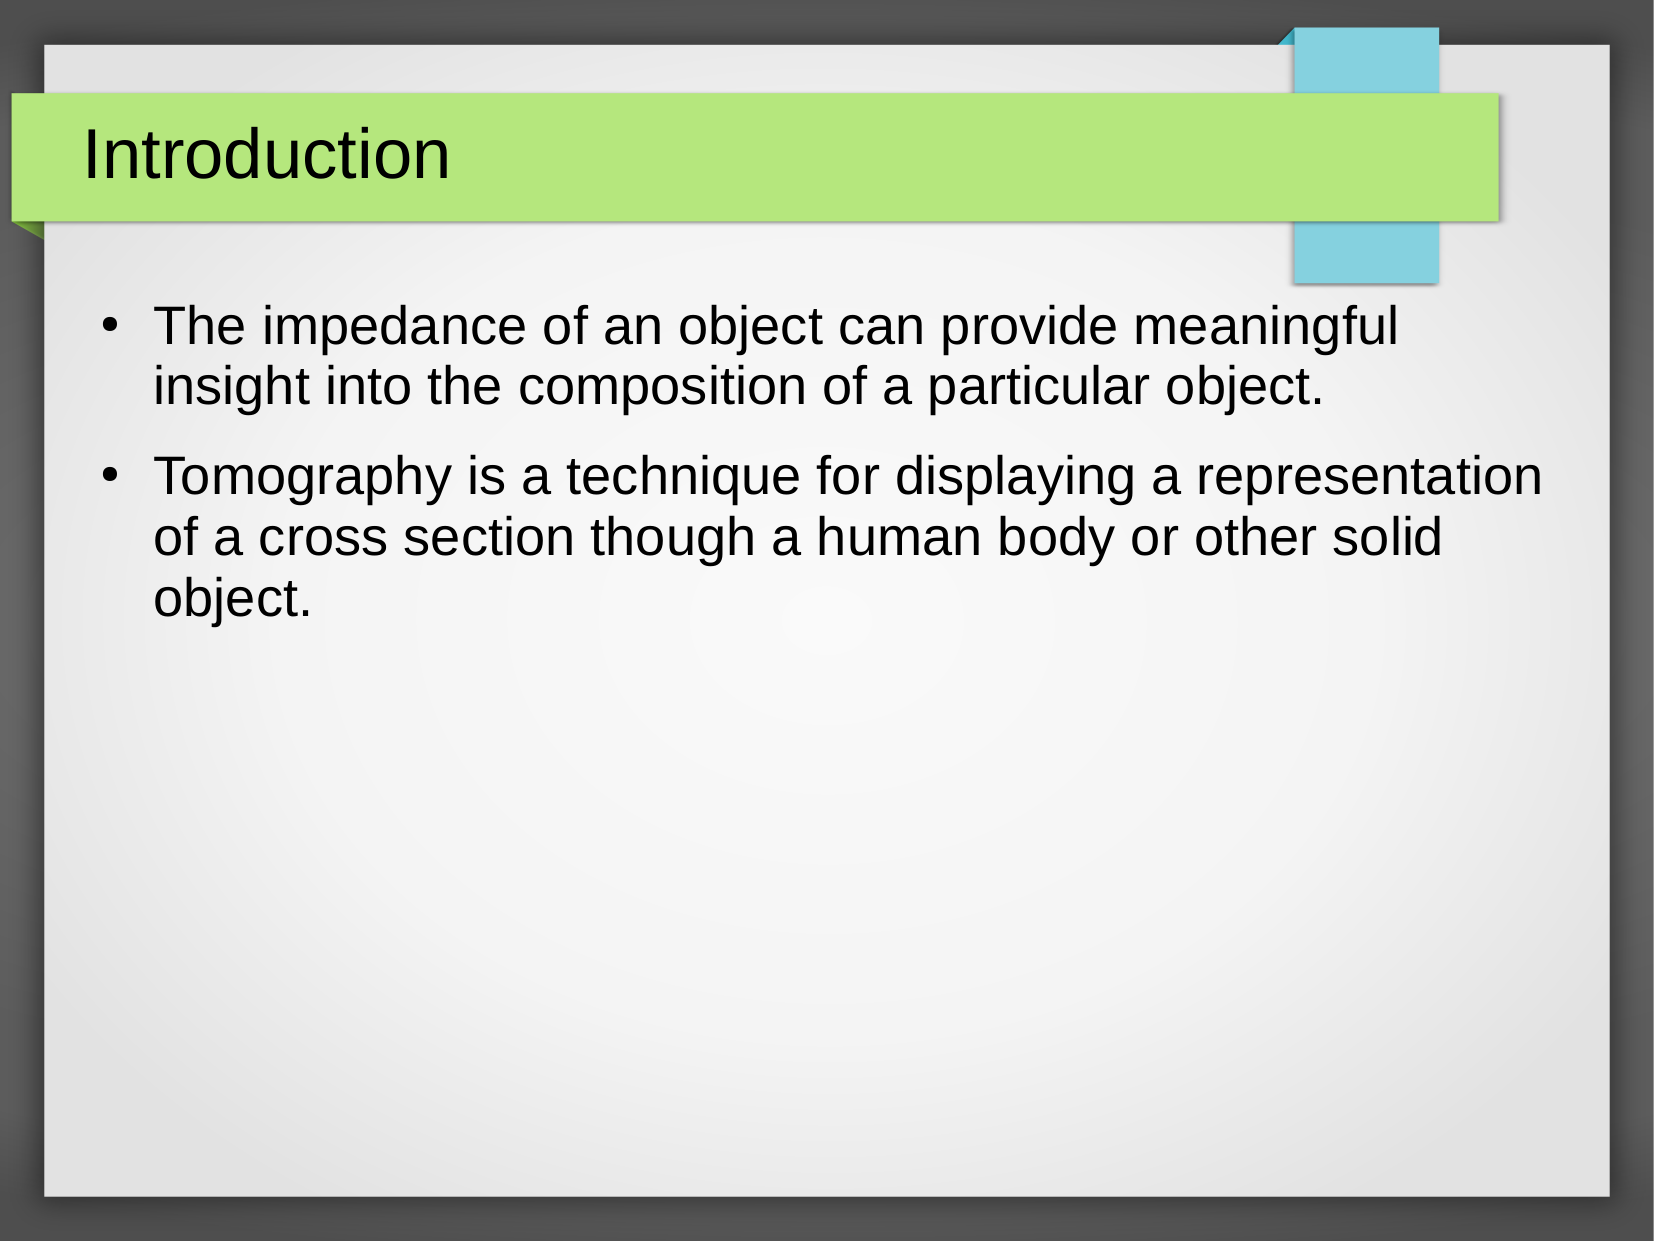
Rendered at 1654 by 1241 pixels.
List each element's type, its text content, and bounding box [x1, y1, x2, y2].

picture [0, 0, 1654, 1241]
list The impedance of an object can provide meaningful insight into the composition of a particular object. Tomography is a technique for displaying a representation of a cross section though a human body or other solid object. [82, 295, 1571, 1015]
title Introduction [82, 94, 1264, 213]
